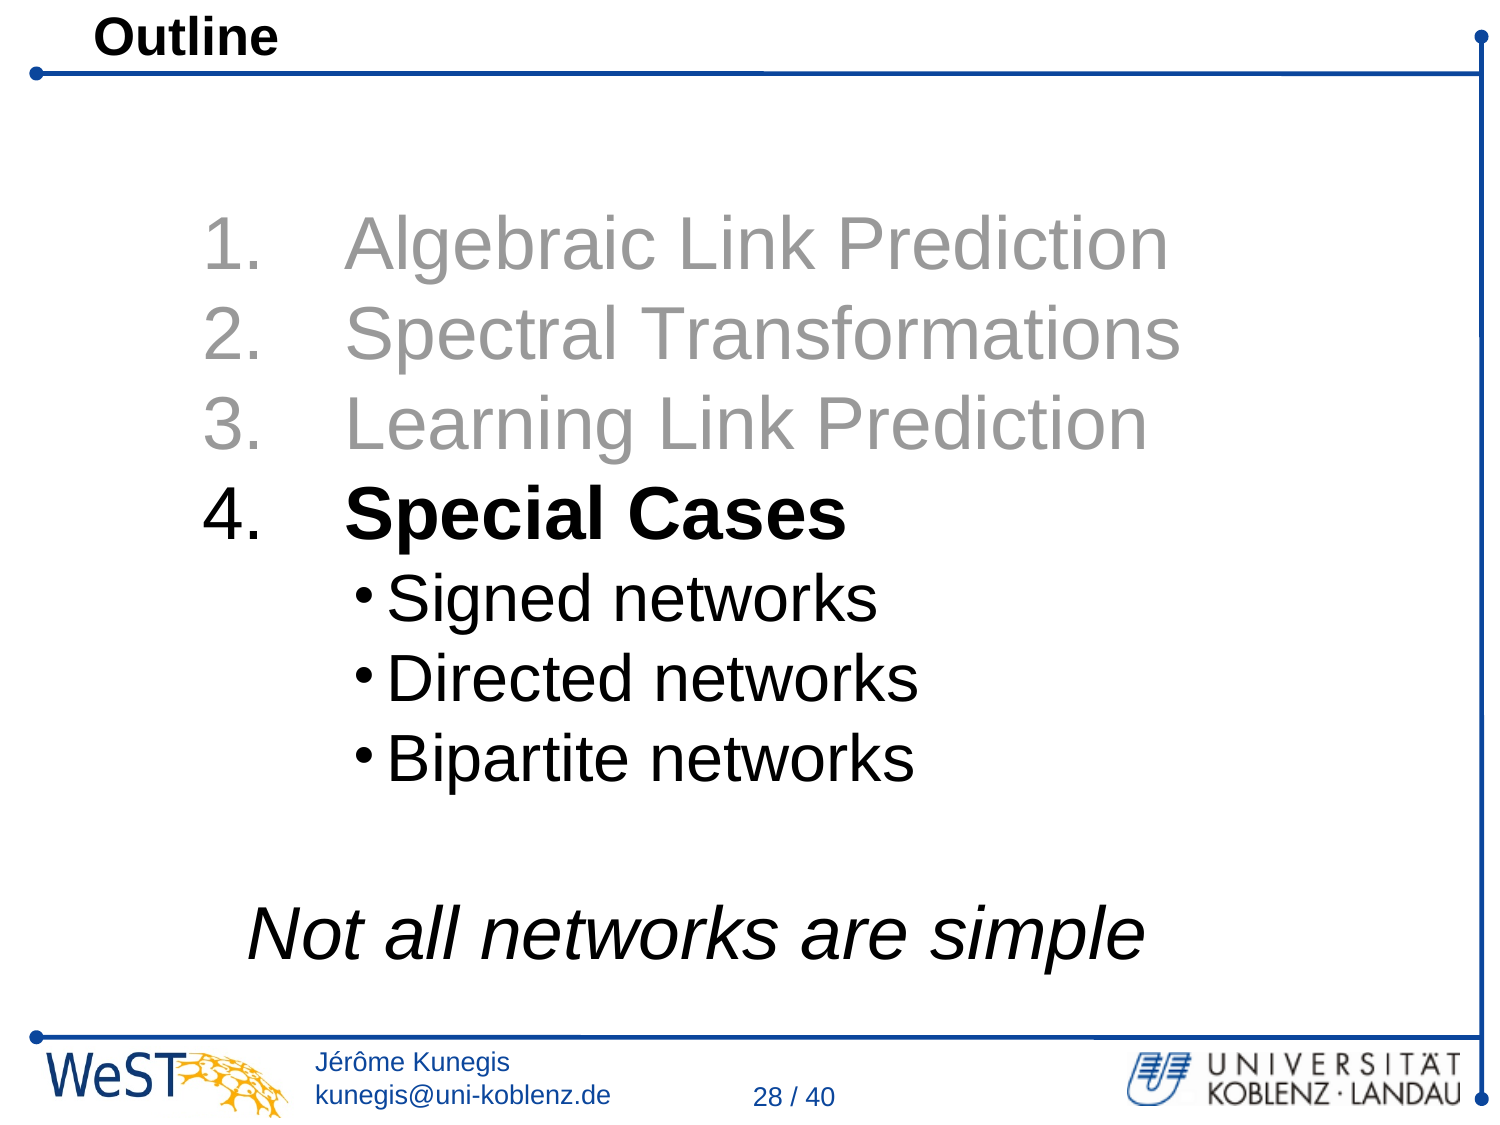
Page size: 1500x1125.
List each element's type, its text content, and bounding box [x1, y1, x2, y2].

text_box Outline [78, 0, 296, 74]
picture [41, 1046, 302, 1118]
text_box 1. Algebraic Link Prediction 2. Spectral Transformations 3. Learning Link Prediction 4. Special Cases Signed networks Directed networks Bipartite networks Not all networks are simple [187, 187, 1208, 976]
picture [1127, 1052, 1460, 1106]
